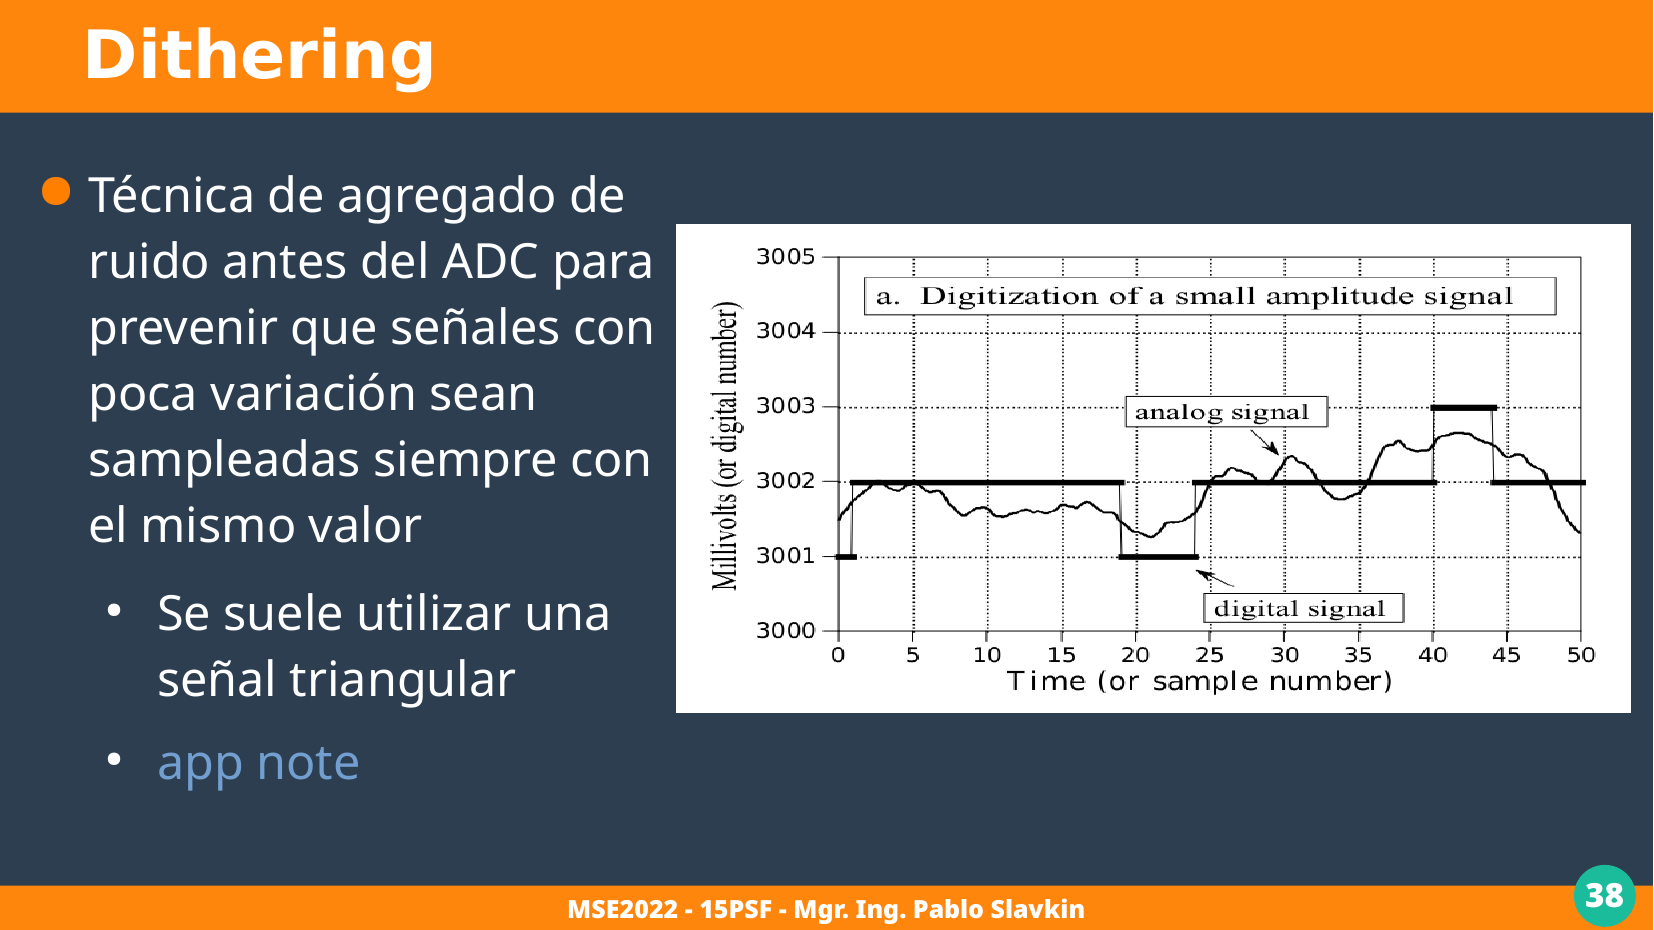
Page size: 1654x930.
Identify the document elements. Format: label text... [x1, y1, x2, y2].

title Dithering [0, 16, 1613, 113]
list Técnica de agregado de ruido antes del ADC para prevenir que señales con poca variación sean sampleadas siempre con el mismo valor Se suele utilizar una señal triangular app note [19, 160, 658, 810]
picture [676, 224, 1631, 713]
